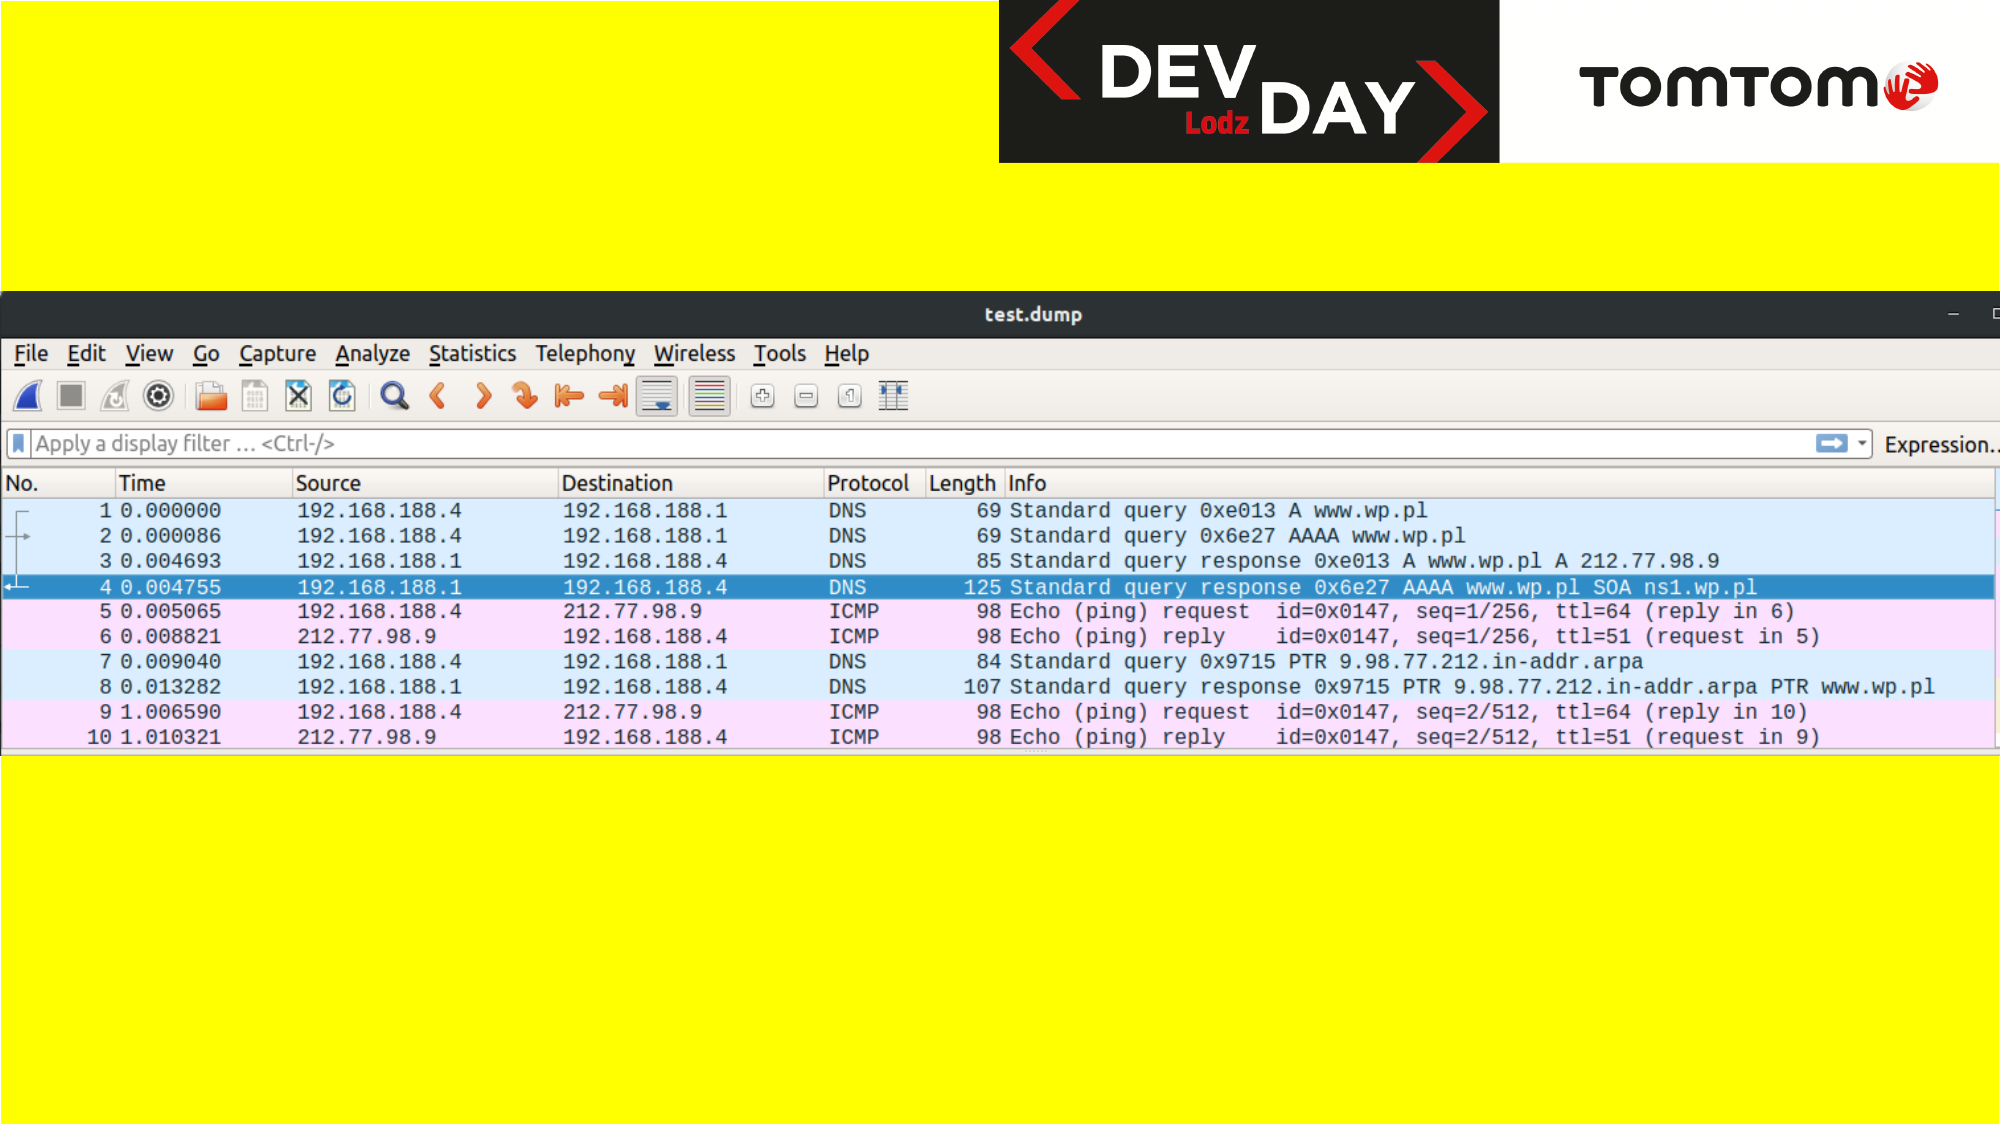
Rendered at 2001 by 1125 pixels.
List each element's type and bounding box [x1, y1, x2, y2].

text_box [0, 756, 2000, 1125]
picture [0, 291, 2000, 756]
text_box [0, 0, 2000, 291]
picture [999, 0, 2000, 164]
